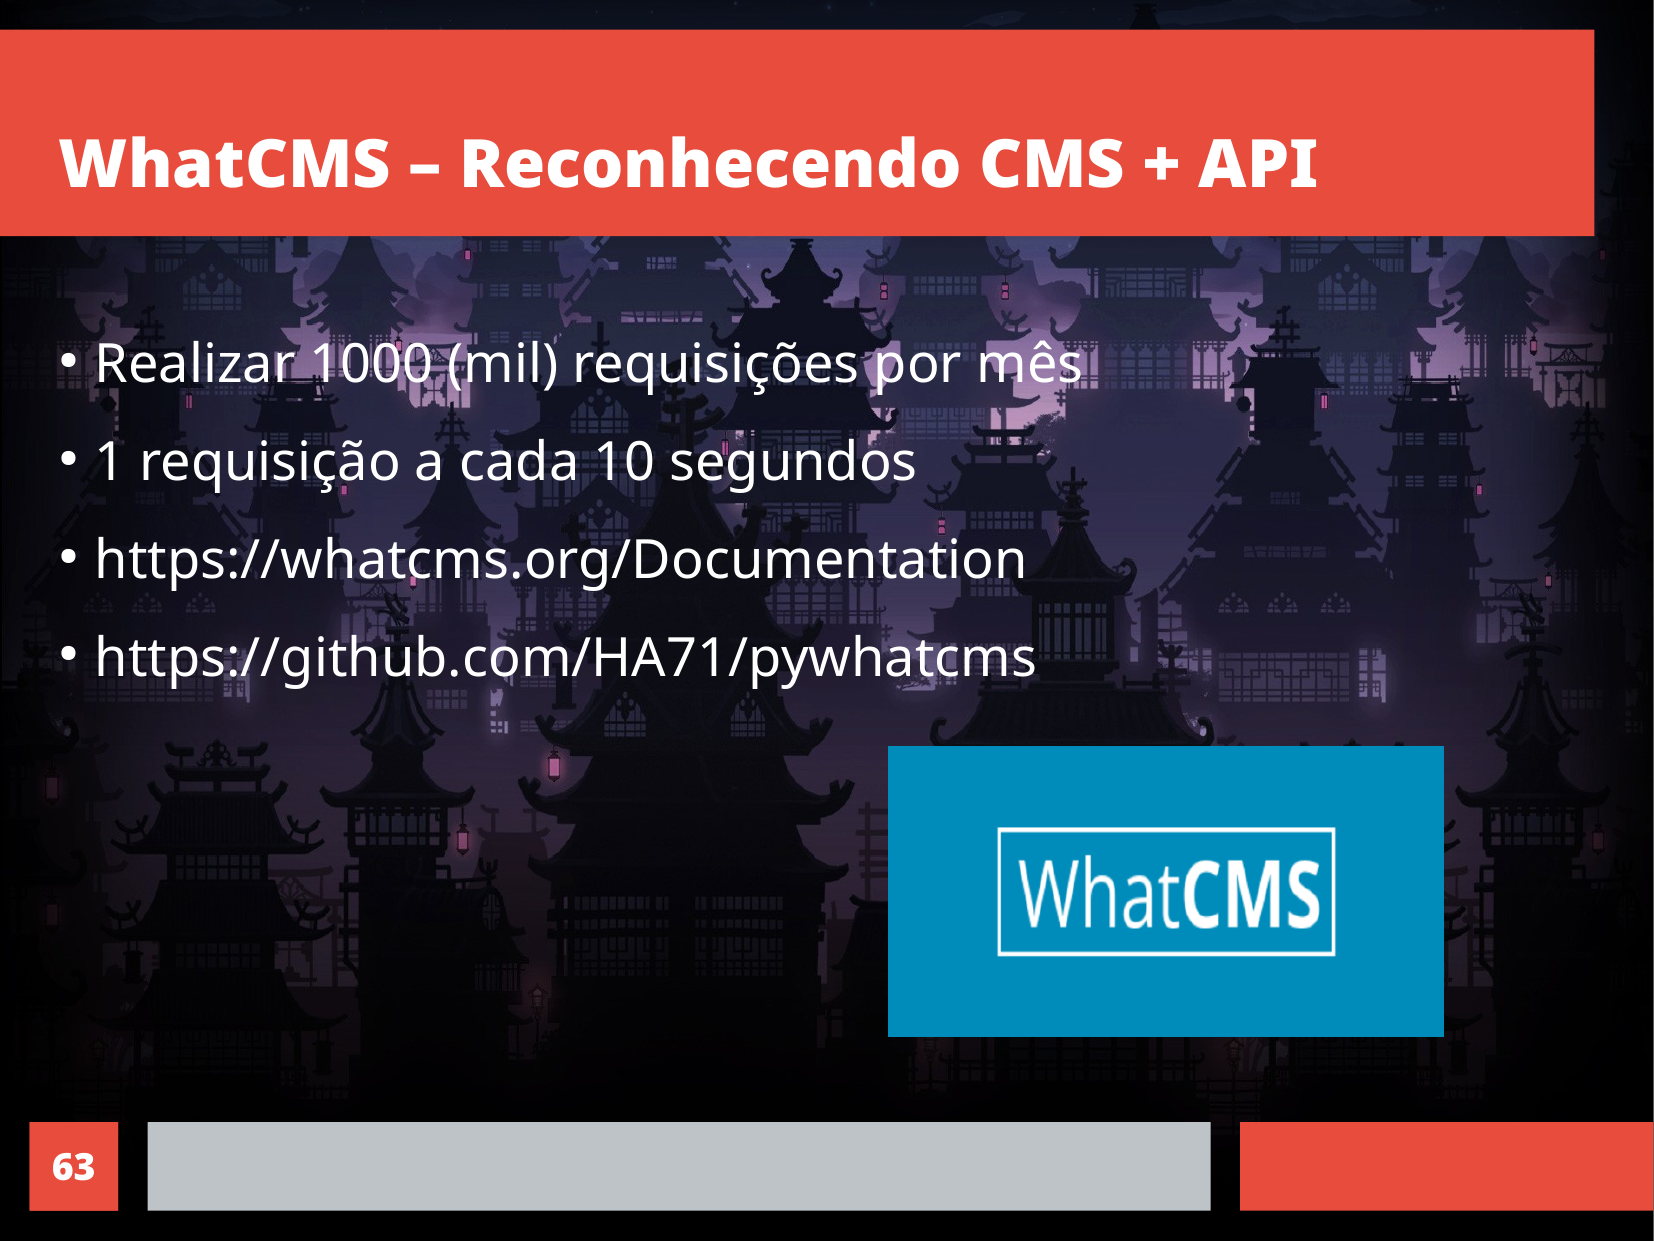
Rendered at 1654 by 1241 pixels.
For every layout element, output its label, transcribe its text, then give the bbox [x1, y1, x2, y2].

picture [0, 0, 1654, 1241]
list Realizar 1000 (mil) requisições por mês 1 requisição a cada 10 segundos https://whatcms.org/Documentation https://github.com/HA71/pywhatcms [59, 324, 1565, 1093]
title WhatCMS – Reconhecendo CMS + API [59, 59, 1595, 207]
